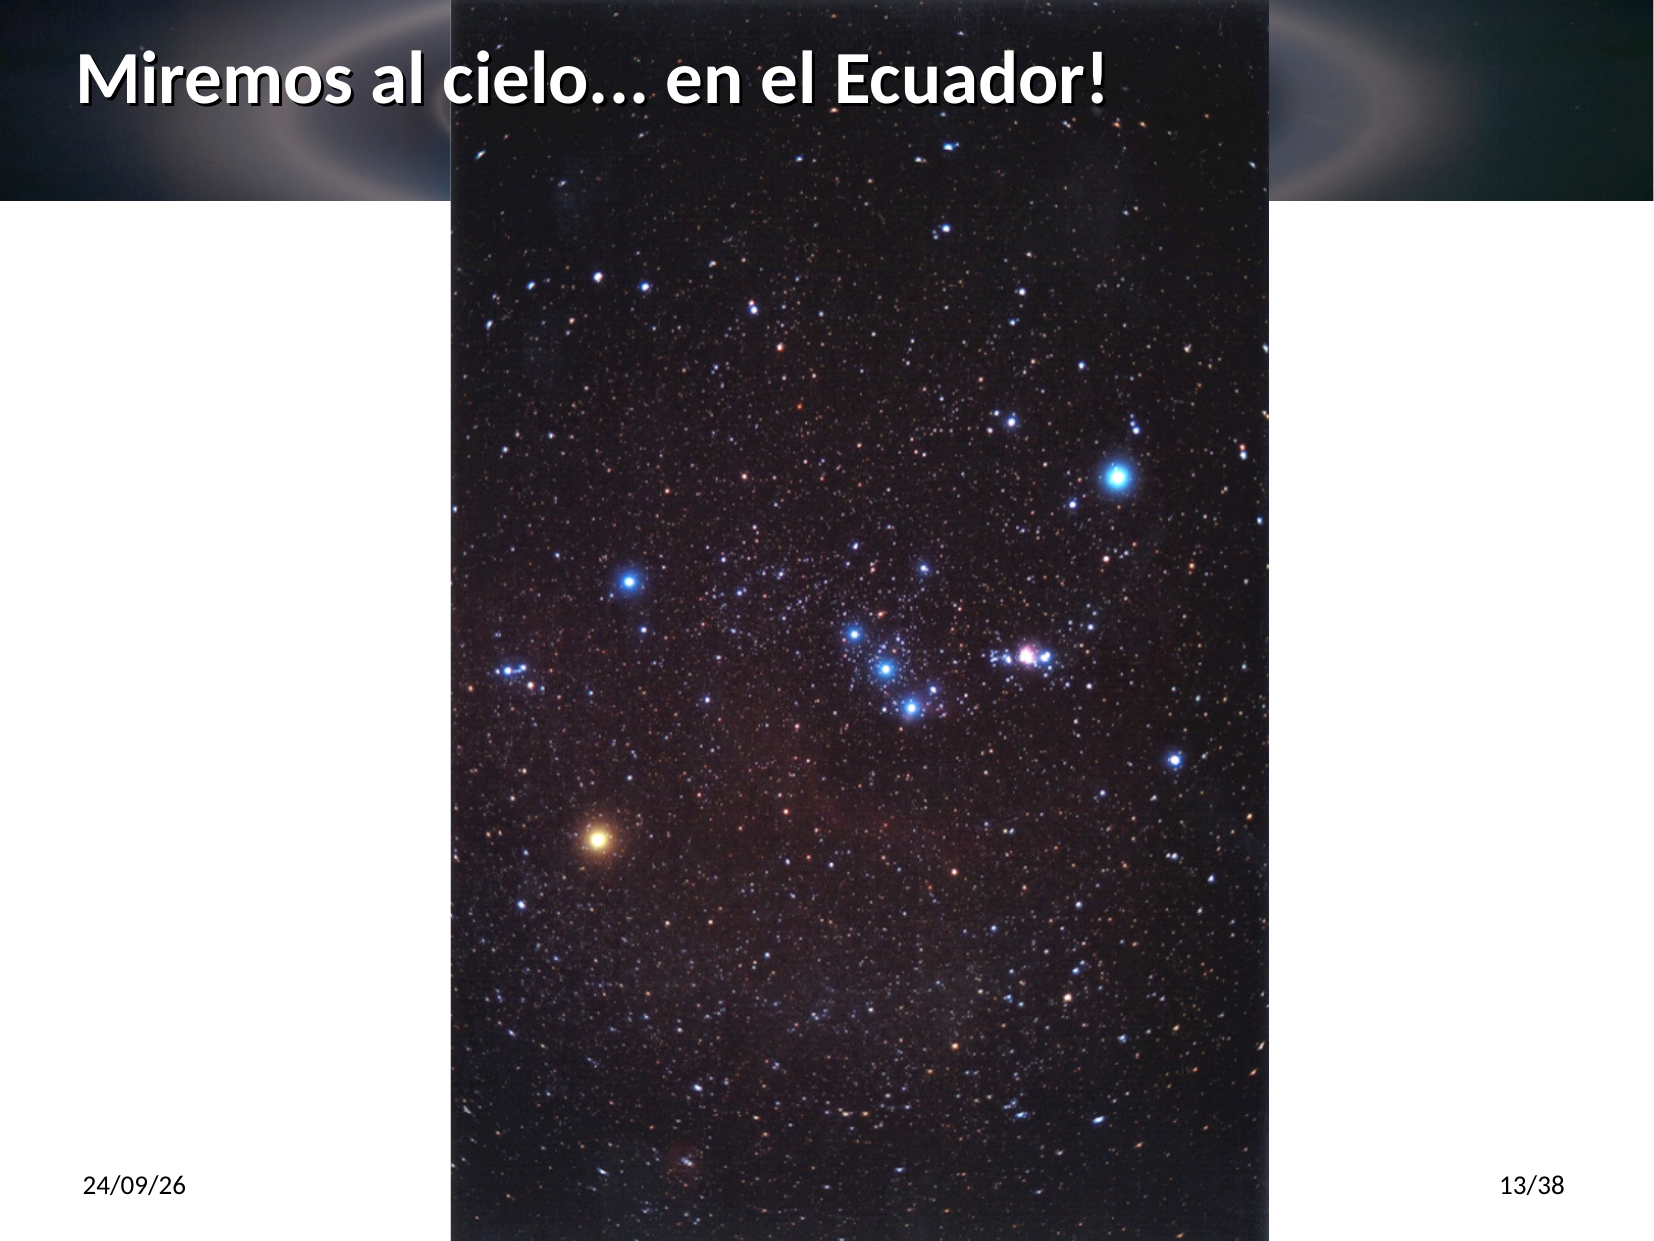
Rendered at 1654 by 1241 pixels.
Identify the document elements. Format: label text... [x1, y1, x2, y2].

title Miremos al cielo... en el Ecuador! [75, 19, 1564, 151]
picture [0, 0, 1654, 1241]
